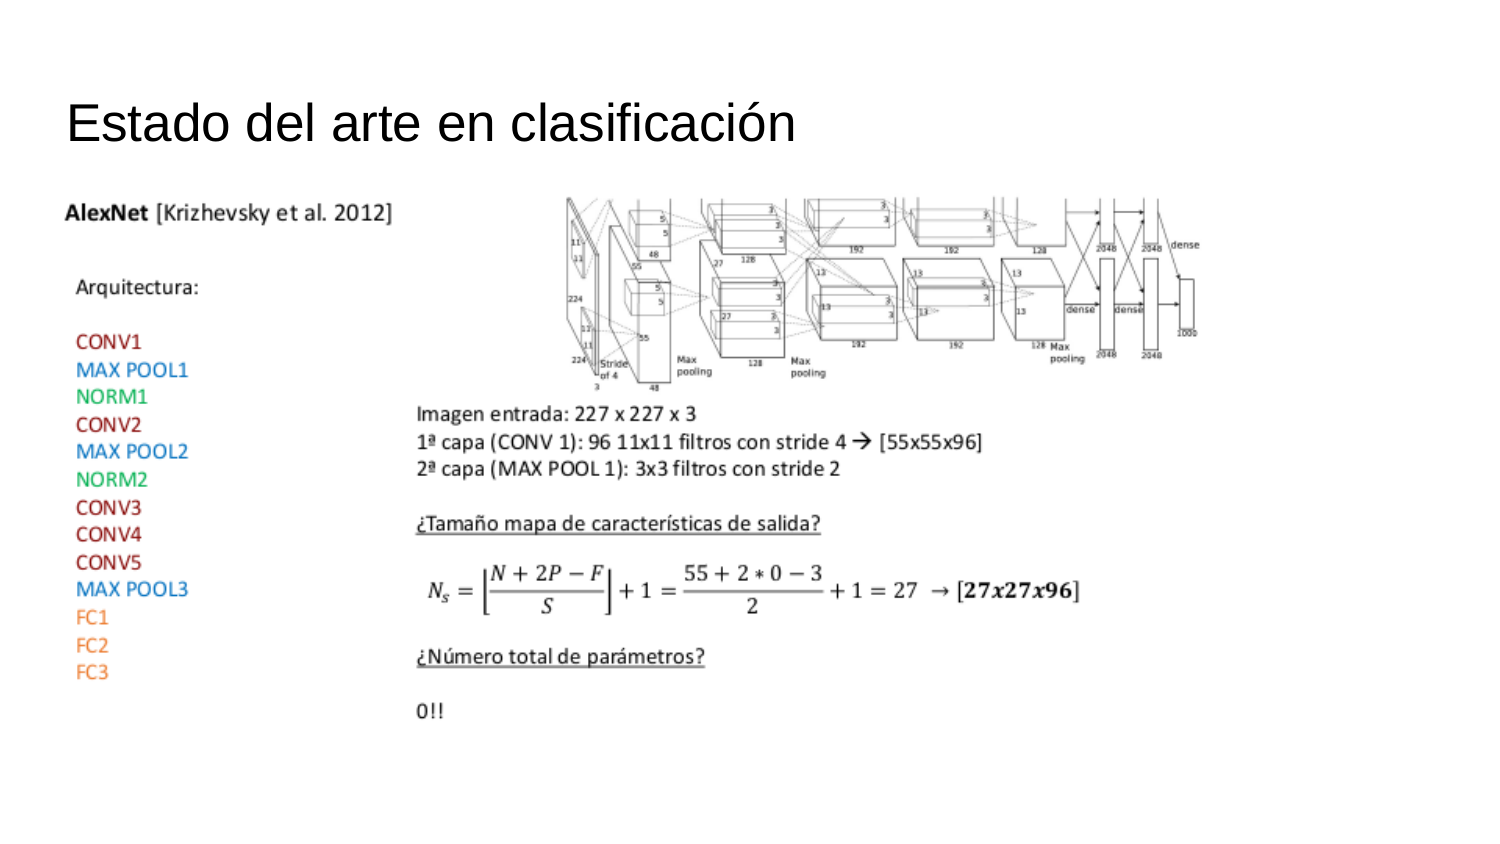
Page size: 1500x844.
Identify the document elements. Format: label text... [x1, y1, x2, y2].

picture [51, 188, 1209, 729]
title Estado del arte en clasificación [51, 72, 1449, 167]
